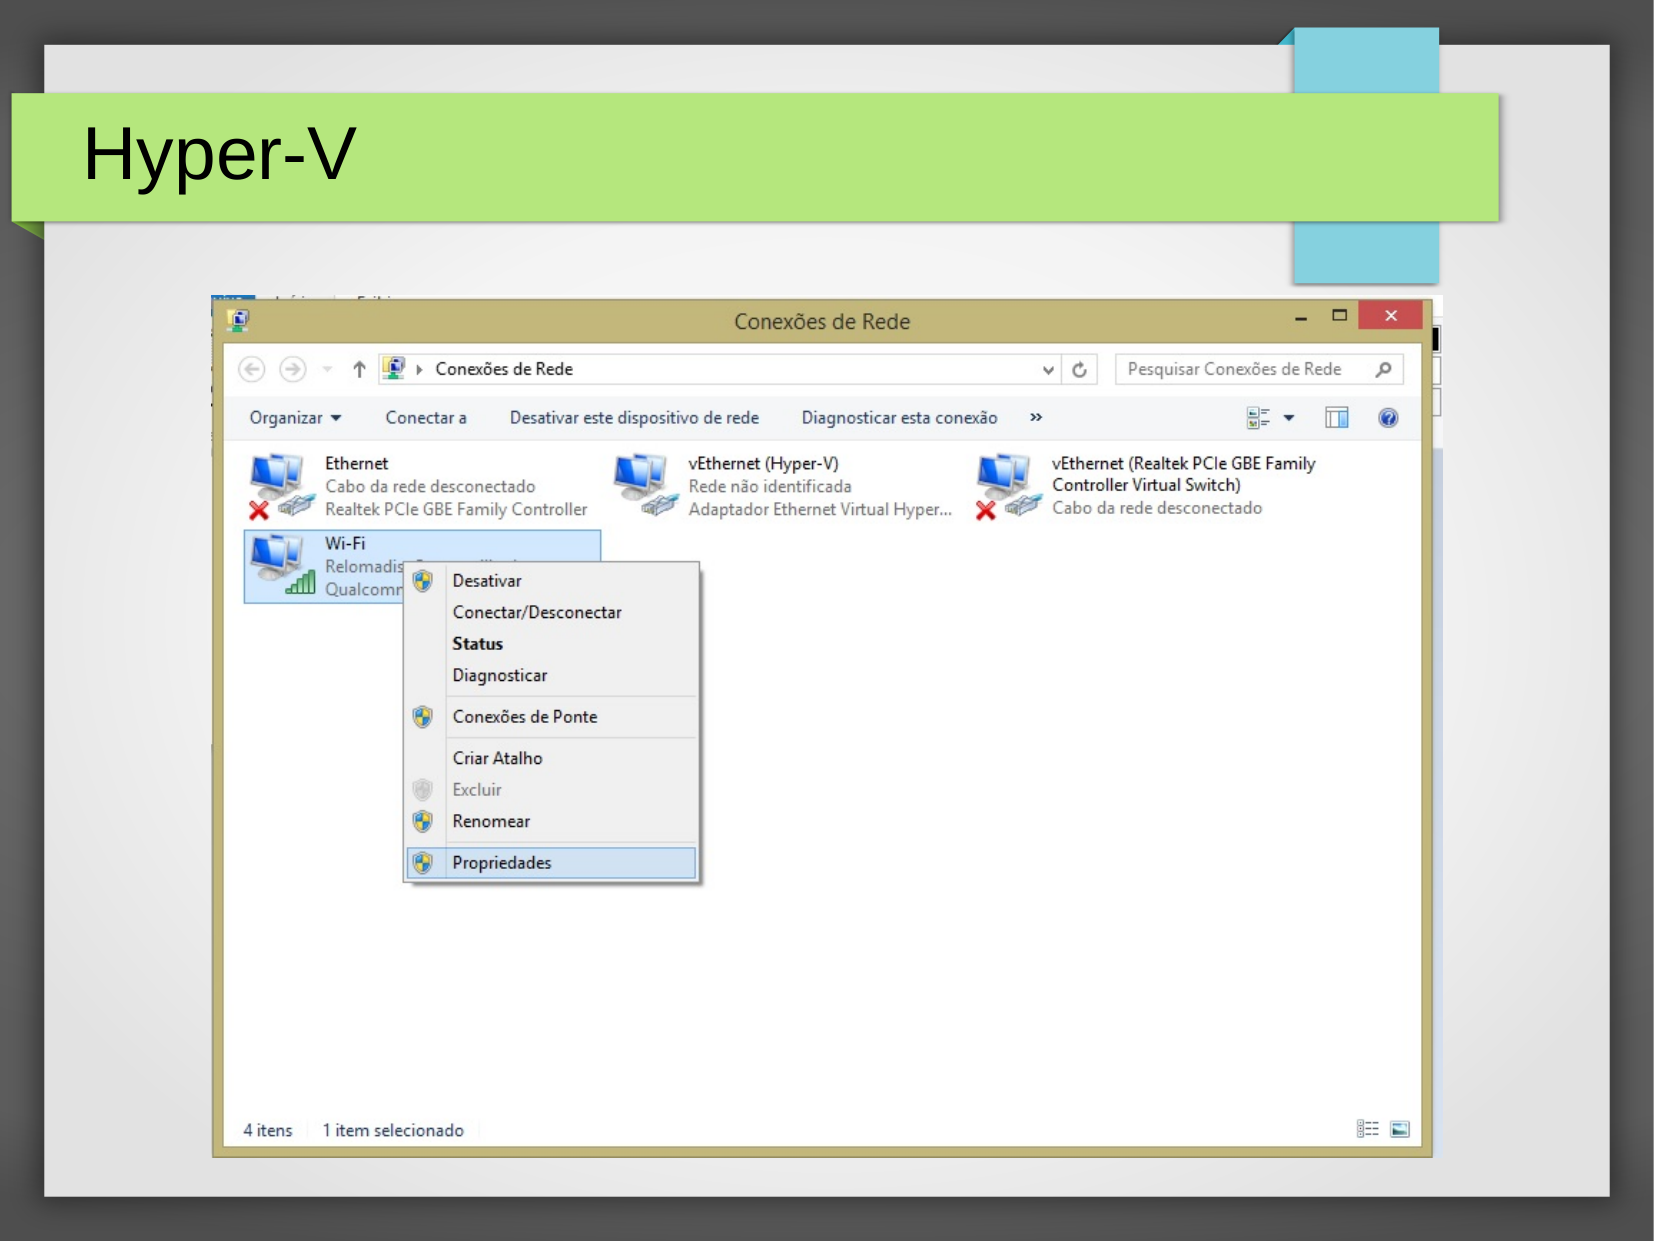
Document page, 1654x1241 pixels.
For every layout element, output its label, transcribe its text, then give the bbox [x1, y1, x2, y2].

title Hyper-V [82, 94, 1264, 213]
picture [0, 0, 1654, 1241]
